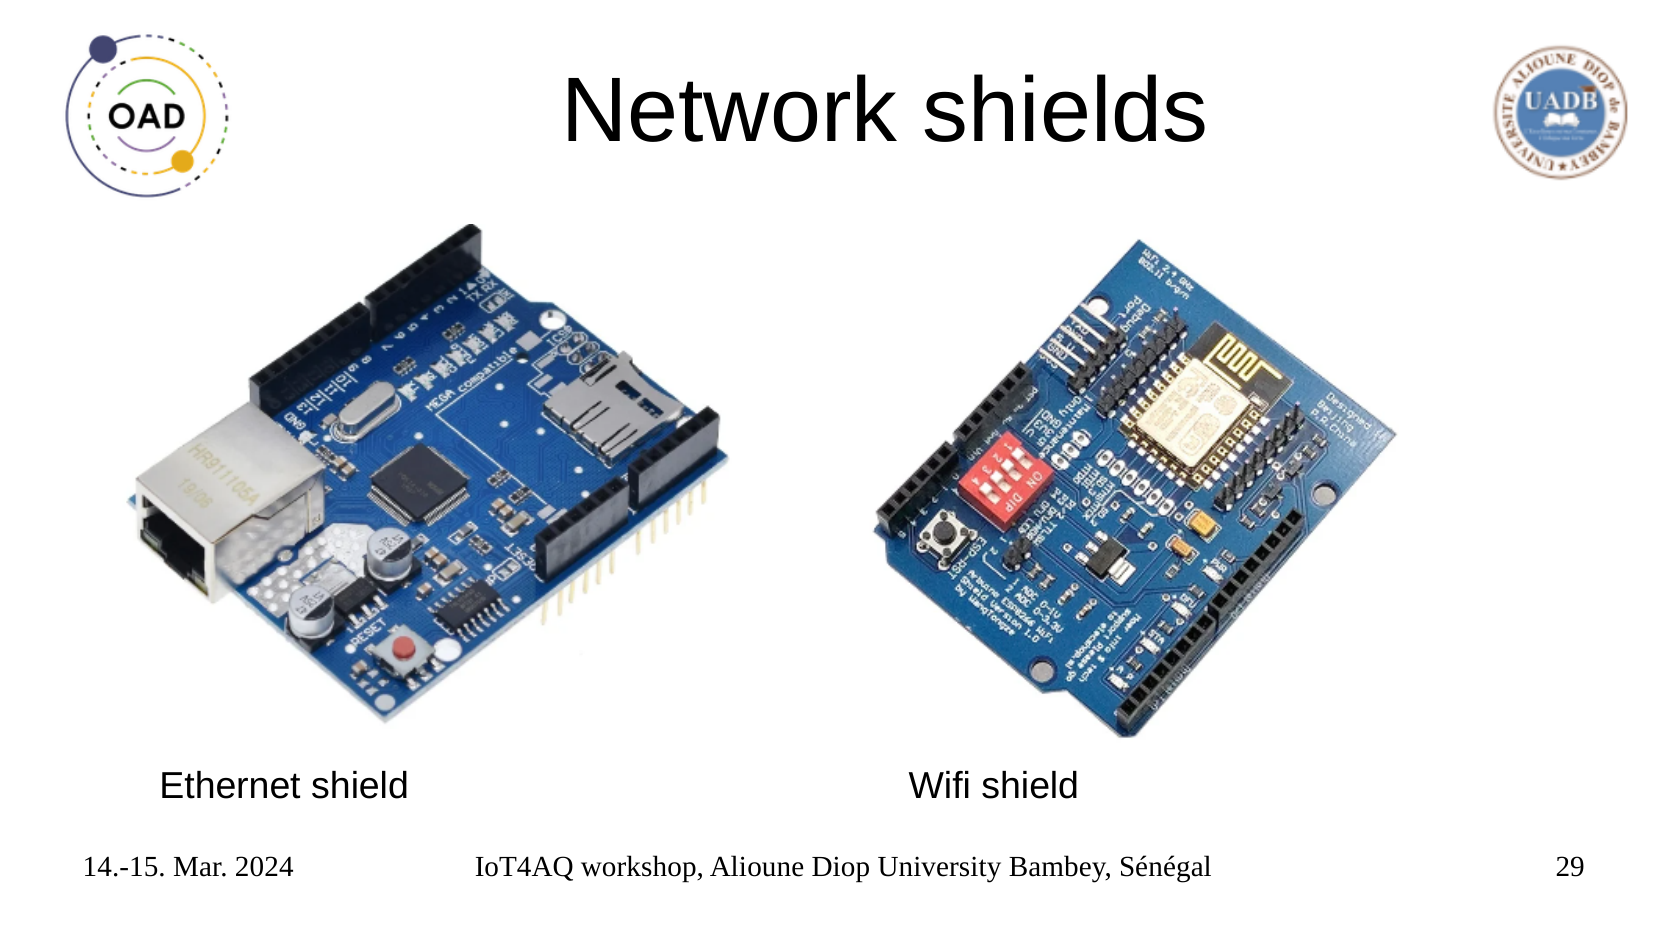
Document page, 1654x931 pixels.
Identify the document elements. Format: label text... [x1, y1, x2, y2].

picture [787, 204, 1463, 788]
picture [1482, 37, 1641, 188]
title Network shields [301, 32, 1469, 188]
text_box Wifi shield [893, 756, 1094, 814]
text_box Ethernet shield [144, 756, 424, 814]
picture [75, 224, 761, 729]
picture [25, 20, 263, 218]
